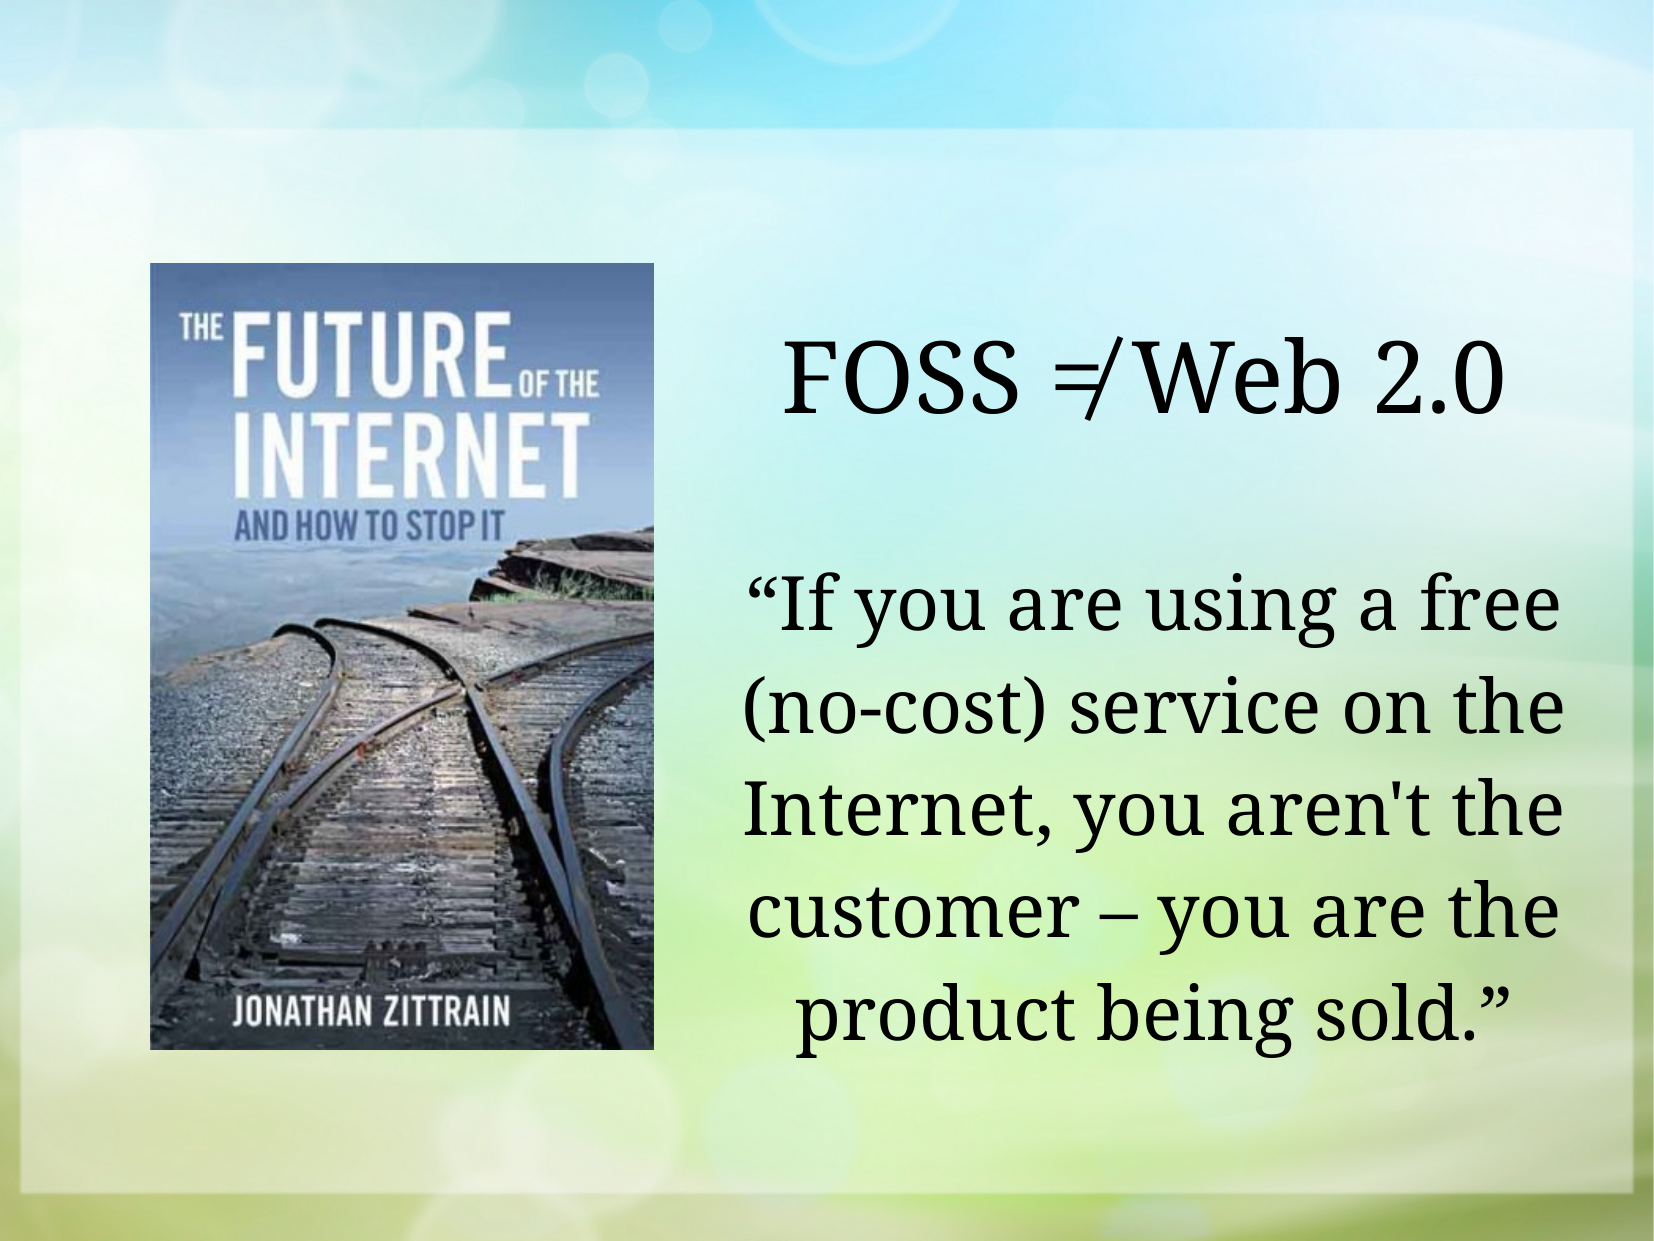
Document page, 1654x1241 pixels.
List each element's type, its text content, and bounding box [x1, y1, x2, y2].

picture [0, 0, 1654, 1241]
subtitle FOSS ≠ Web 2.0 [734, 262, 1556, 488]
text_box “If you are using a free (no-cost) service on the Internet, you aren't the customer – you are the product being sold.” [734, 562, 1576, 1051]
